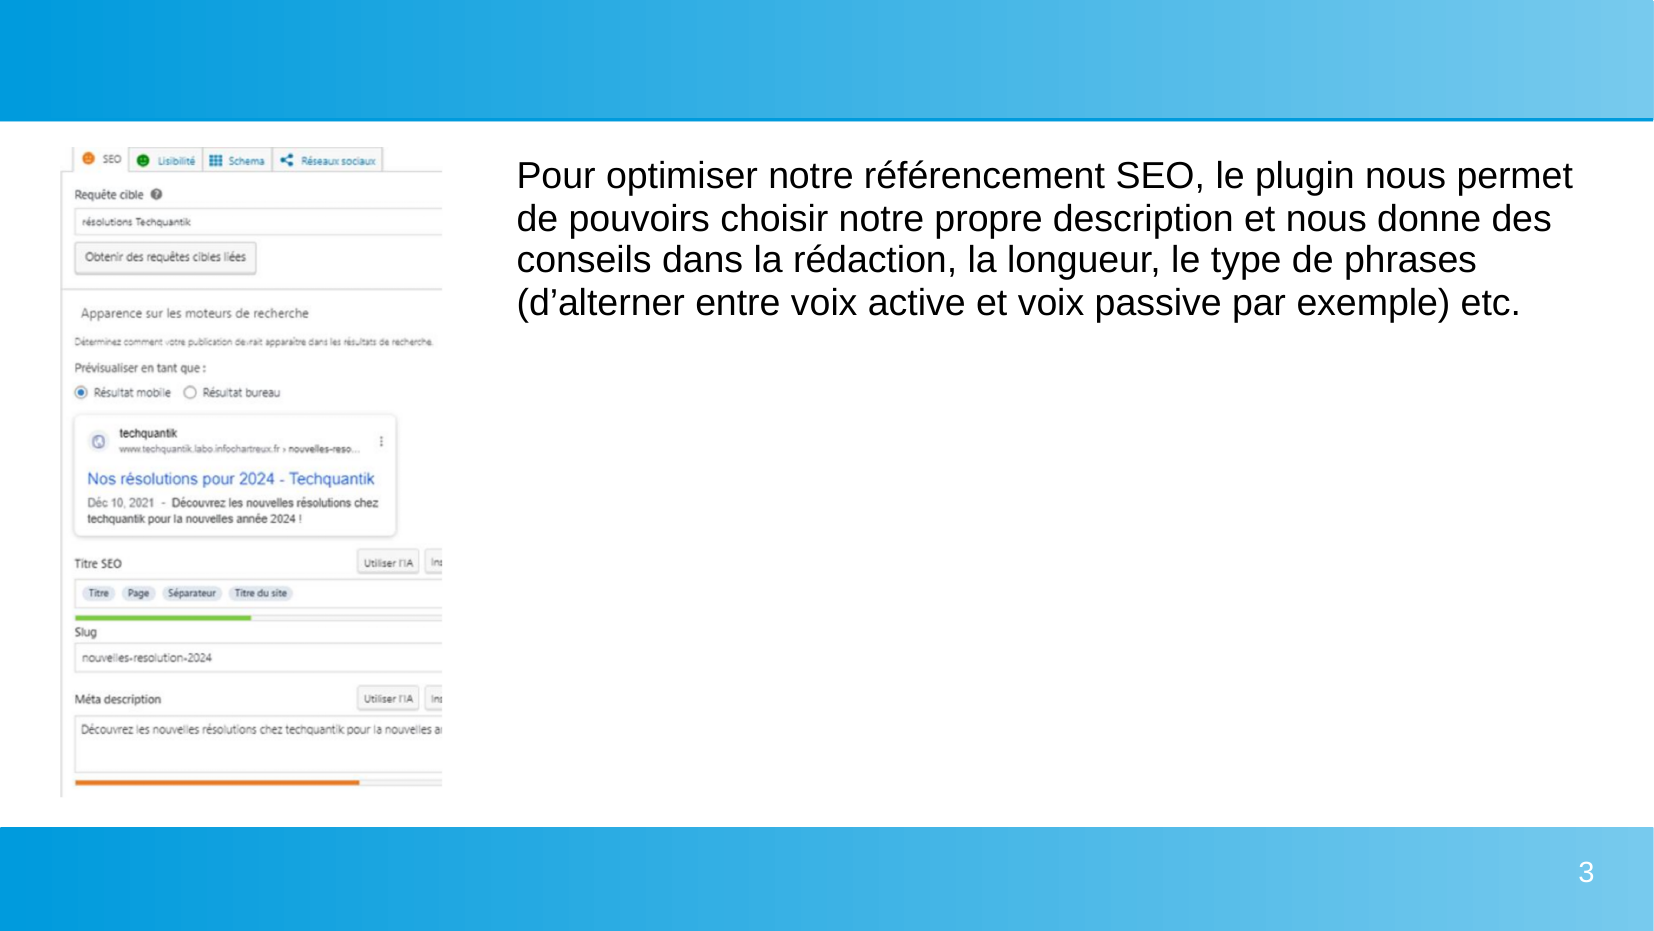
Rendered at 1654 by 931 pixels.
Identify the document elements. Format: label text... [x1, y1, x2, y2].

text_box Pour optimiser notre référencement SEO, le plugin nous permet de pouvoirs choisir notre propre description et nous donne des conseils dans la rédaction, la longueur, le type de phrases (d’alterner entre voix active et voix passive par exemple) etc. [501, 147, 1625, 798]
picture [60, 147, 443, 798]
